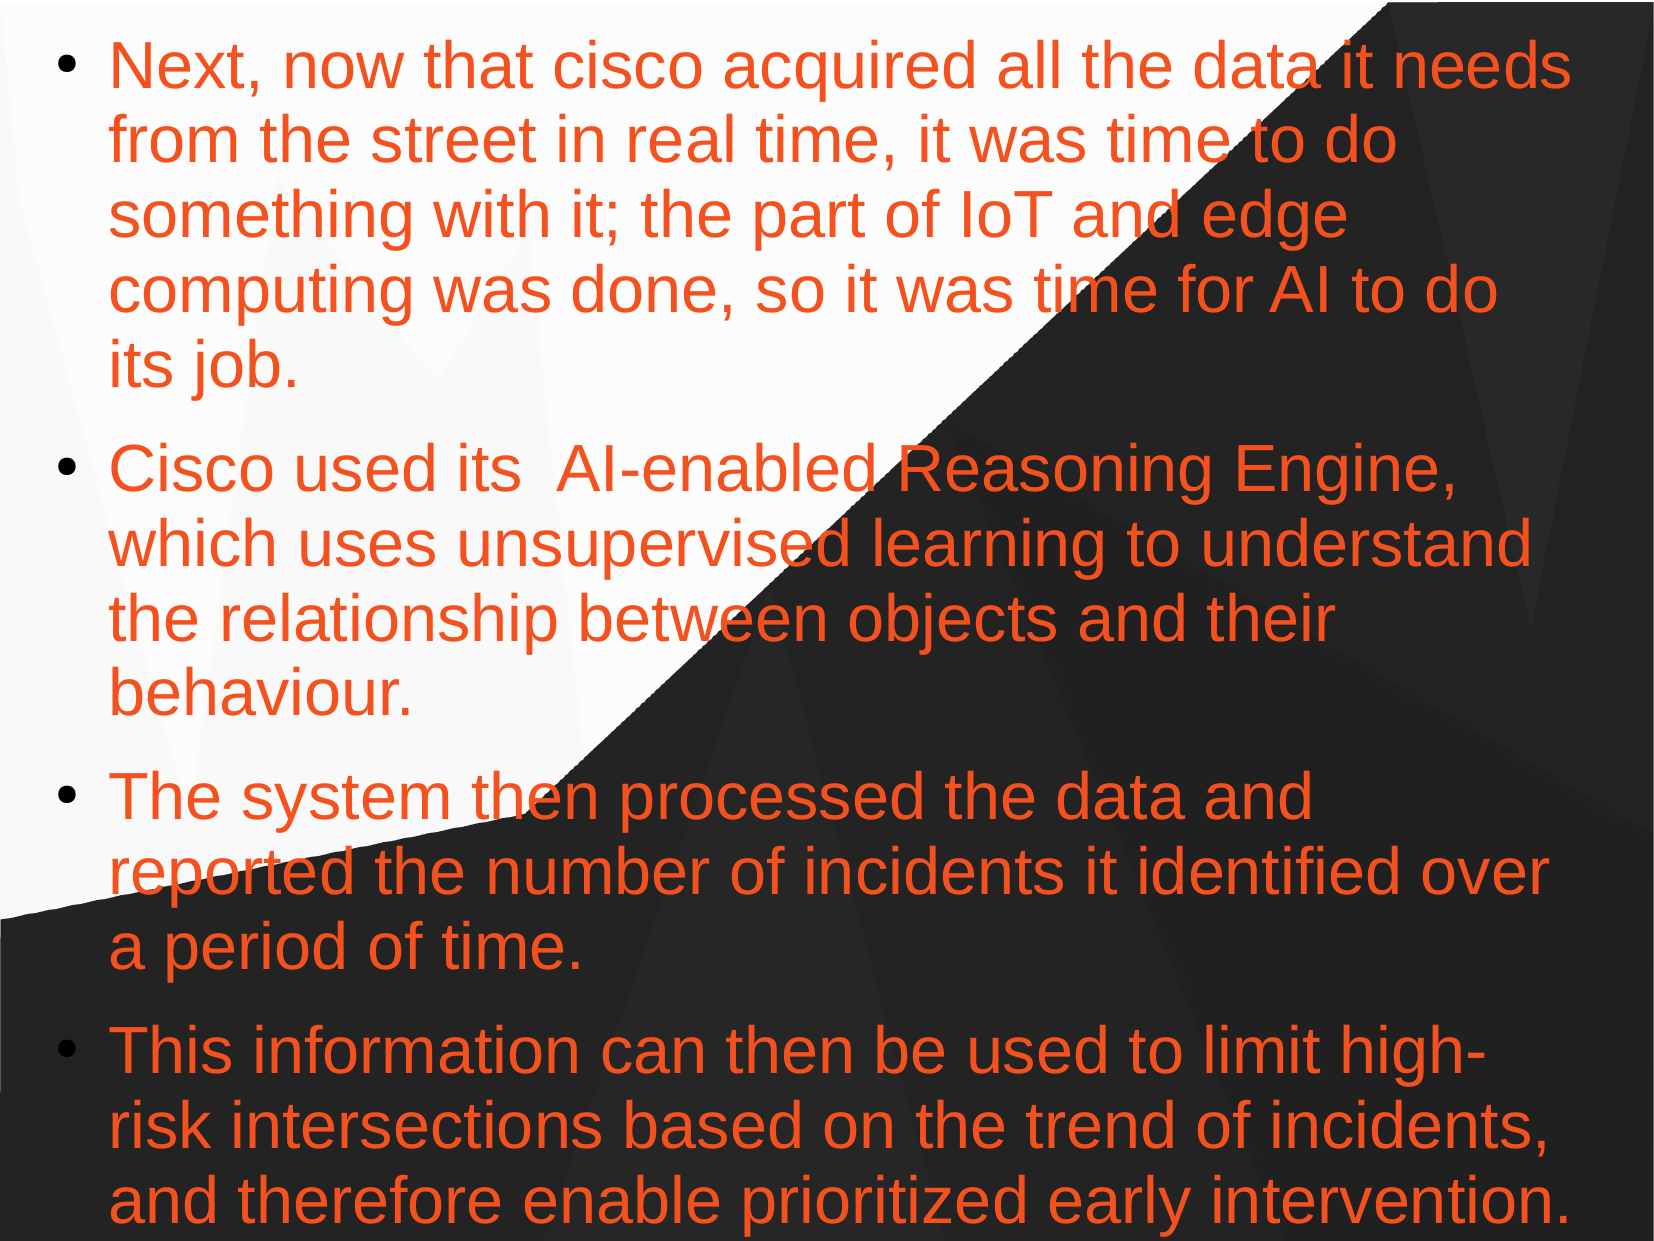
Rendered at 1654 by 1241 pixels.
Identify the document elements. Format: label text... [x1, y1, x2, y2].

list Next, now that cisco acquired all the data it needs from the street in real time, it was time to do something with it; the part of IoT and edge computing was done, so it was time for AI to do its job. Cisco used its AI-enabled Reasoning Engine, which uses unsupervised learning to understand the relationship between objects and their behaviour. The system then processed the data and reported the number of incidents it identified over a period of time. This information can then be used to limit high-risk intersections based on the trend of incidents, and therefore enable prioritized early intervention. [37, 27, 1576, 1238]
picture [0, 2, 1654, 1241]
